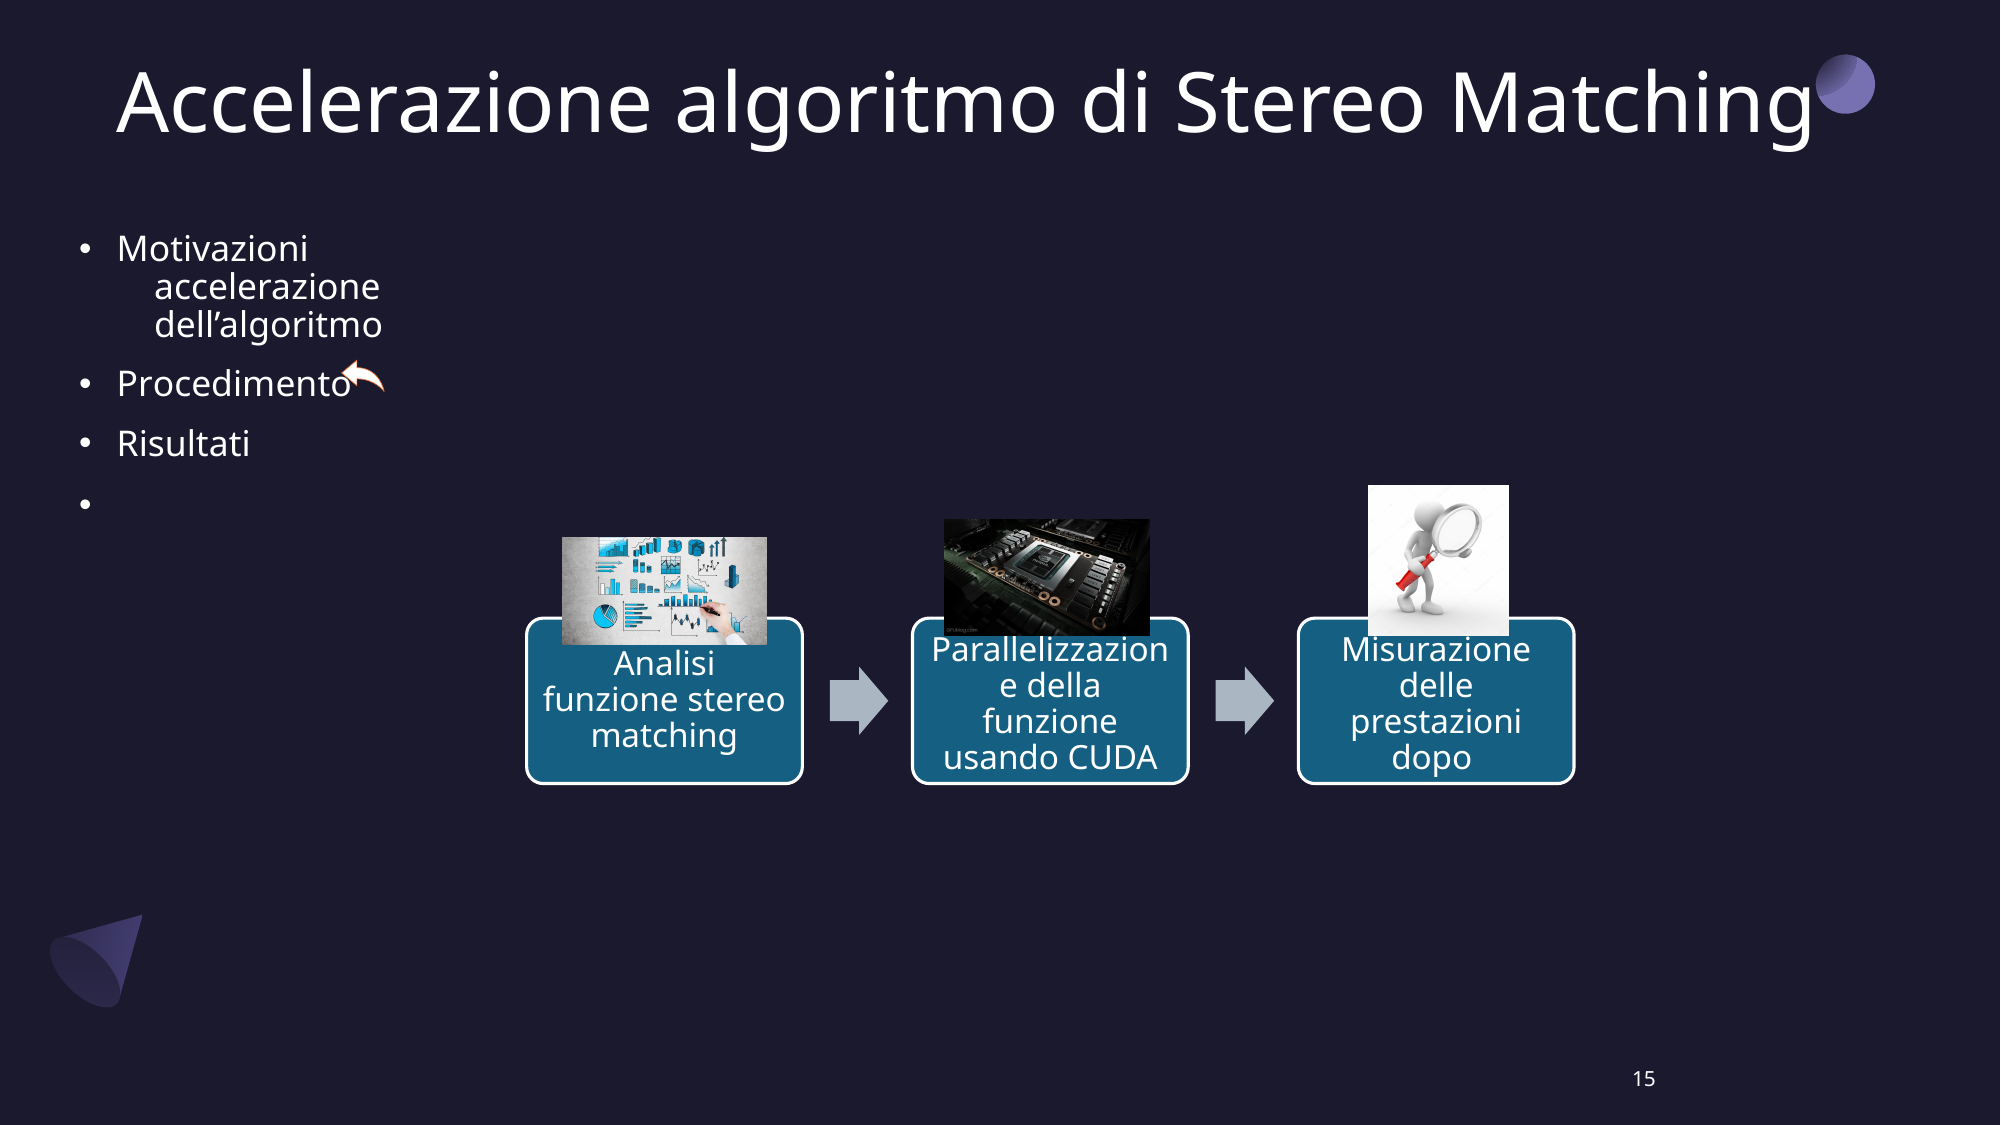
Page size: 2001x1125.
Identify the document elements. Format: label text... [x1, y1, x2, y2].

text_box [1215, 666, 1275, 735]
text_box [1632, 1067, 1910, 1093]
picture [1368, 485, 1509, 636]
picture [337, 349, 389, 402]
text_box Parallelizzazione della funzione usando CUDA [912, 618, 1189, 784]
text_box Accelerazione algoritmo di Stereo Matching [116, 48, 1936, 165]
picture [562, 537, 767, 645]
text_box Motivazioni accelerazione dell’algoritmo Procedimento Risultati [79, 230, 544, 479]
text_box Analisi funzione stereo matching [526, 618, 803, 784]
picture [944, 519, 1150, 636]
text_box Misurazione delle prestazioni dopo [1298, 618, 1575, 784]
text_box [829, 666, 889, 735]
